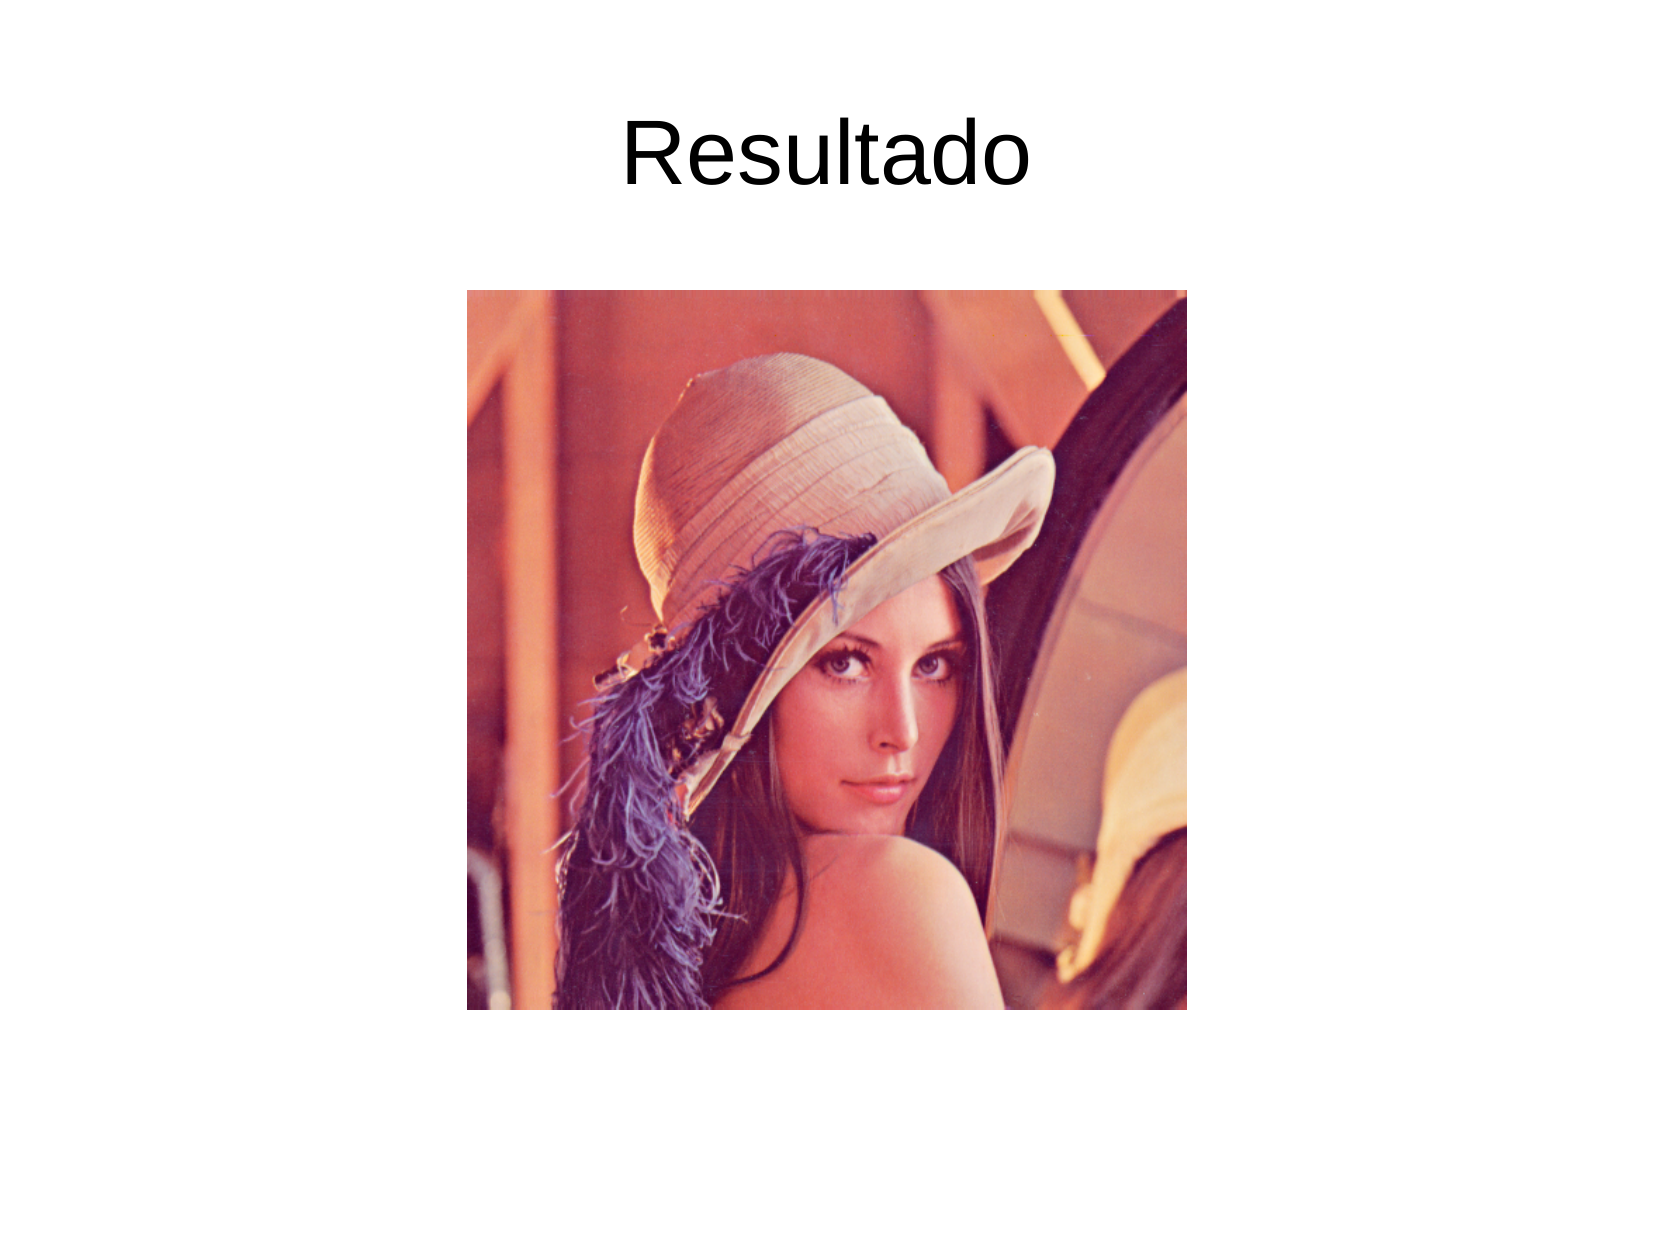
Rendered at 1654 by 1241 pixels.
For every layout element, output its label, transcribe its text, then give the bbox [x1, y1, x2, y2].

picture [467, 290, 1187, 1010]
title Resultado [82, 49, 1571, 257]
